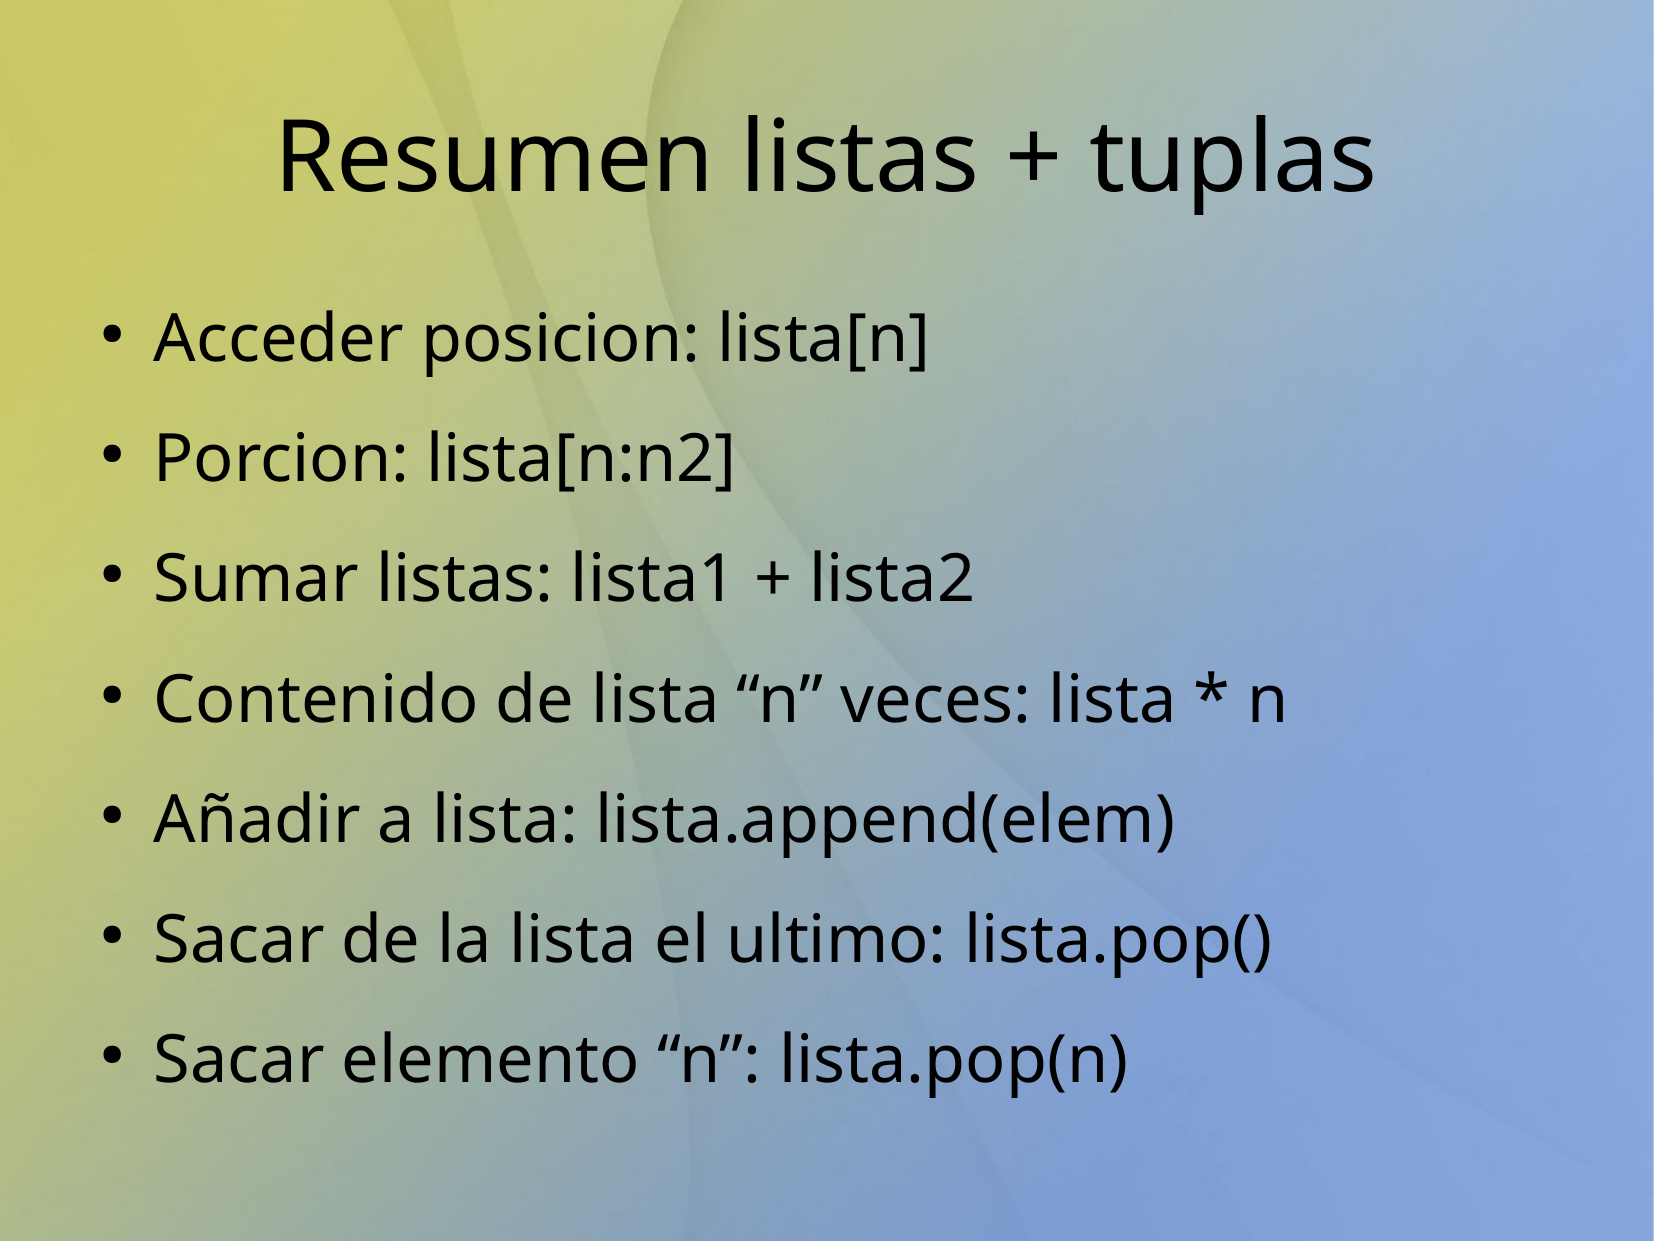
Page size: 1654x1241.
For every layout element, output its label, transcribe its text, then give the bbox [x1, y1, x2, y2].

picture [0, 0, 1654, 1241]
title Resumen listas + tuplas [82, 49, 1571, 257]
list Acceder posicion: lista[n] Porcion: lista[n:n2] Sumar listas: lista1 + lista2 Contenido de lista “n” veces: lista * n Añadir a lista: lista.append(elem) Sacar de la lista el ultimo: lista.pop() Sacar elemento “n”: lista.pop(n) [82, 290, 1571, 1012]
